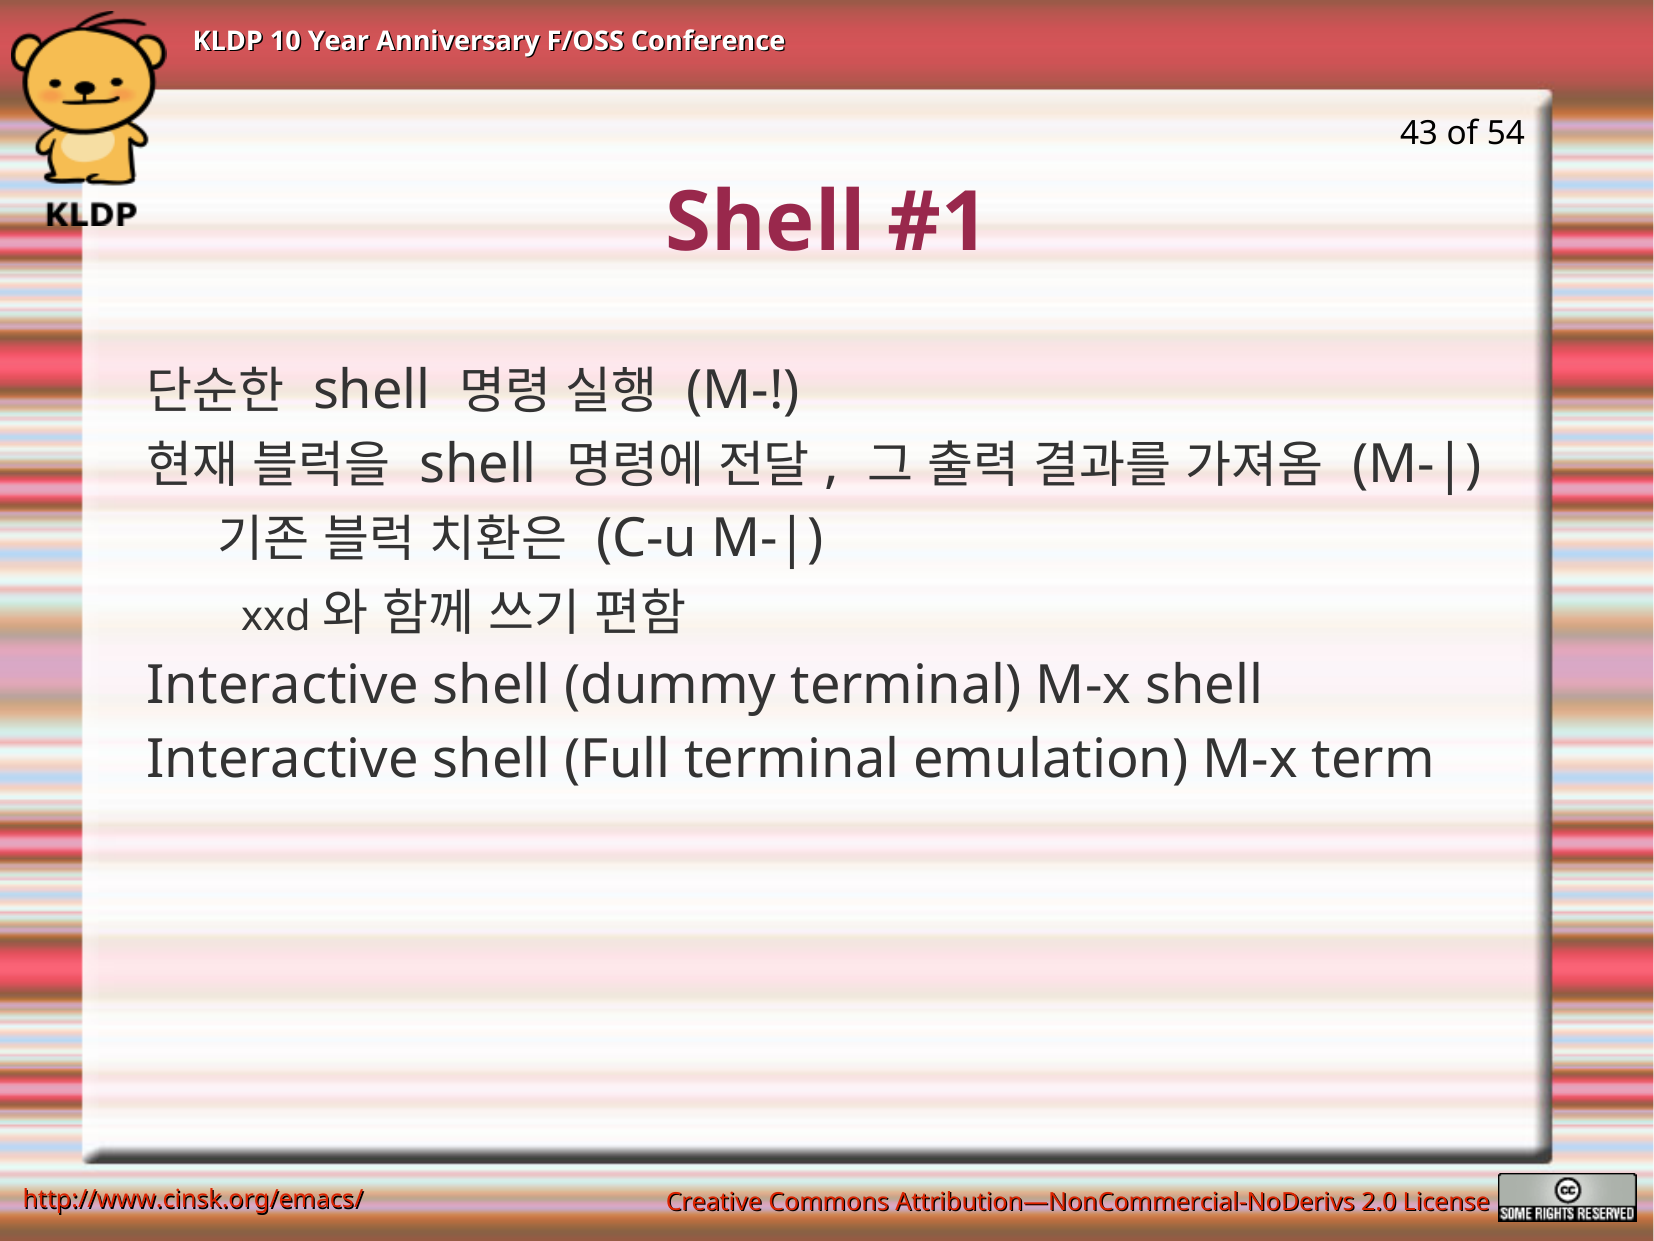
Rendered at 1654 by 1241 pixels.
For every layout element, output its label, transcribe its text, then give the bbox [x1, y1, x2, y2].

list 단순한 shell 명령 실행 (M-!) 현재 블럭을 shell 명령에 전달, 그 출력 결과를 가져옴 (M-|) 기존 블럭 치환은 (C-u M-|) xxd와 함께 쓰기 편함 Interactive shell (dummy terminal) M-x shell Interactive shell (Full terminal emulation) M-x term [134, 350, 1516, 1133]
title Shell #1 [121, 114, 1534, 322]
picture [0, 0, 1654, 1241]
